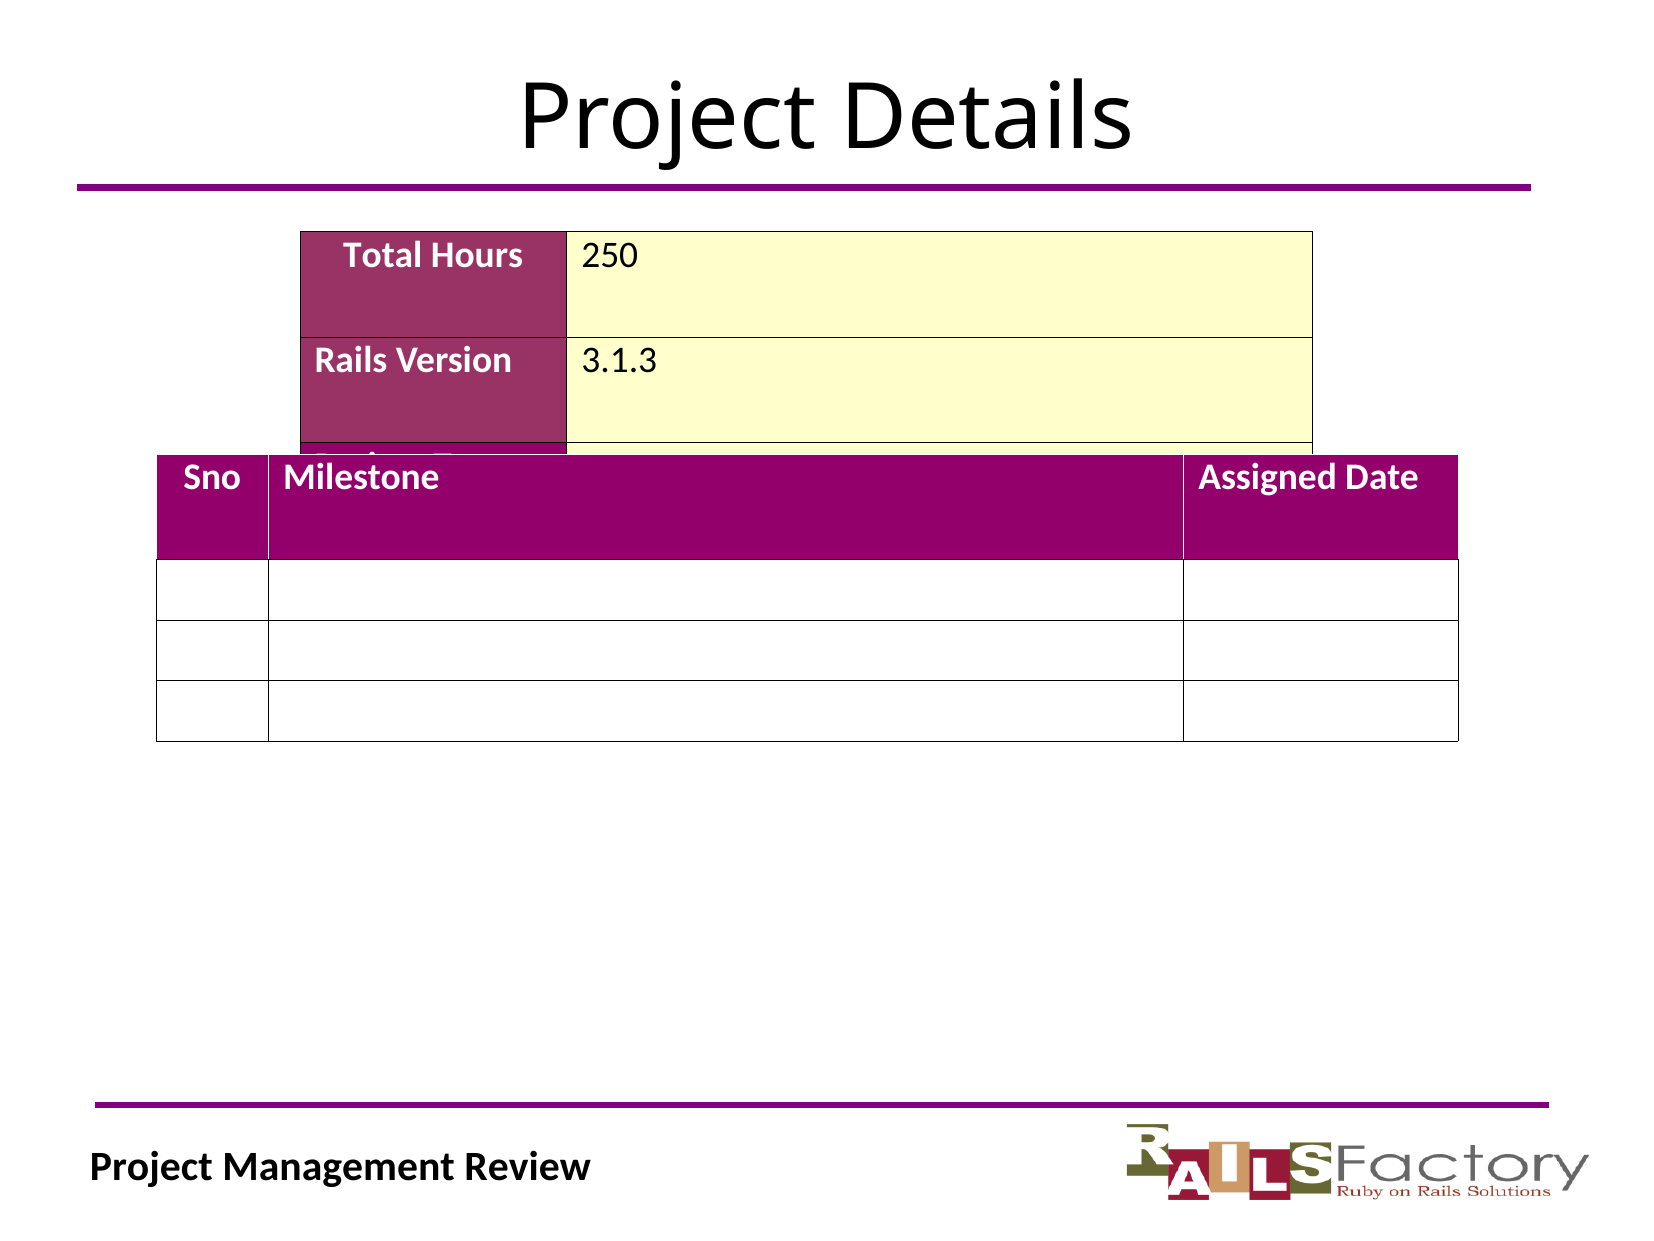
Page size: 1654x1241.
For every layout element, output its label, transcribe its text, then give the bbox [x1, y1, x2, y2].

table_header 250 [567, 232, 1312, 337]
table_cell [269, 560, 1183, 620]
table_cell Rails Version [301, 338, 566, 442]
table_header Total Hours [301, 232, 566, 337]
table_header Assigned Date [1184, 455, 1458, 559]
table_cell [269, 621, 1183, 680]
table_cell [269, 681, 1183, 741]
table_cell [1184, 621, 1458, 680]
table_cell 3.1.3 [567, 338, 1312, 442]
table_cell [157, 560, 268, 620]
table_cell [157, 621, 268, 680]
table_cell Project Type [301, 443, 566, 454]
table_header Sno [157, 455, 268, 559]
table_header Milestone [269, 455, 1183, 559]
picture [1126, 1124, 1589, 1200]
table_cell [1184, 560, 1458, 620]
table_cell [567, 443, 1312, 454]
table_cell [157, 681, 268, 741]
table_cell [1184, 681, 1458, 741]
title Project Details [82, 7, 1570, 215]
